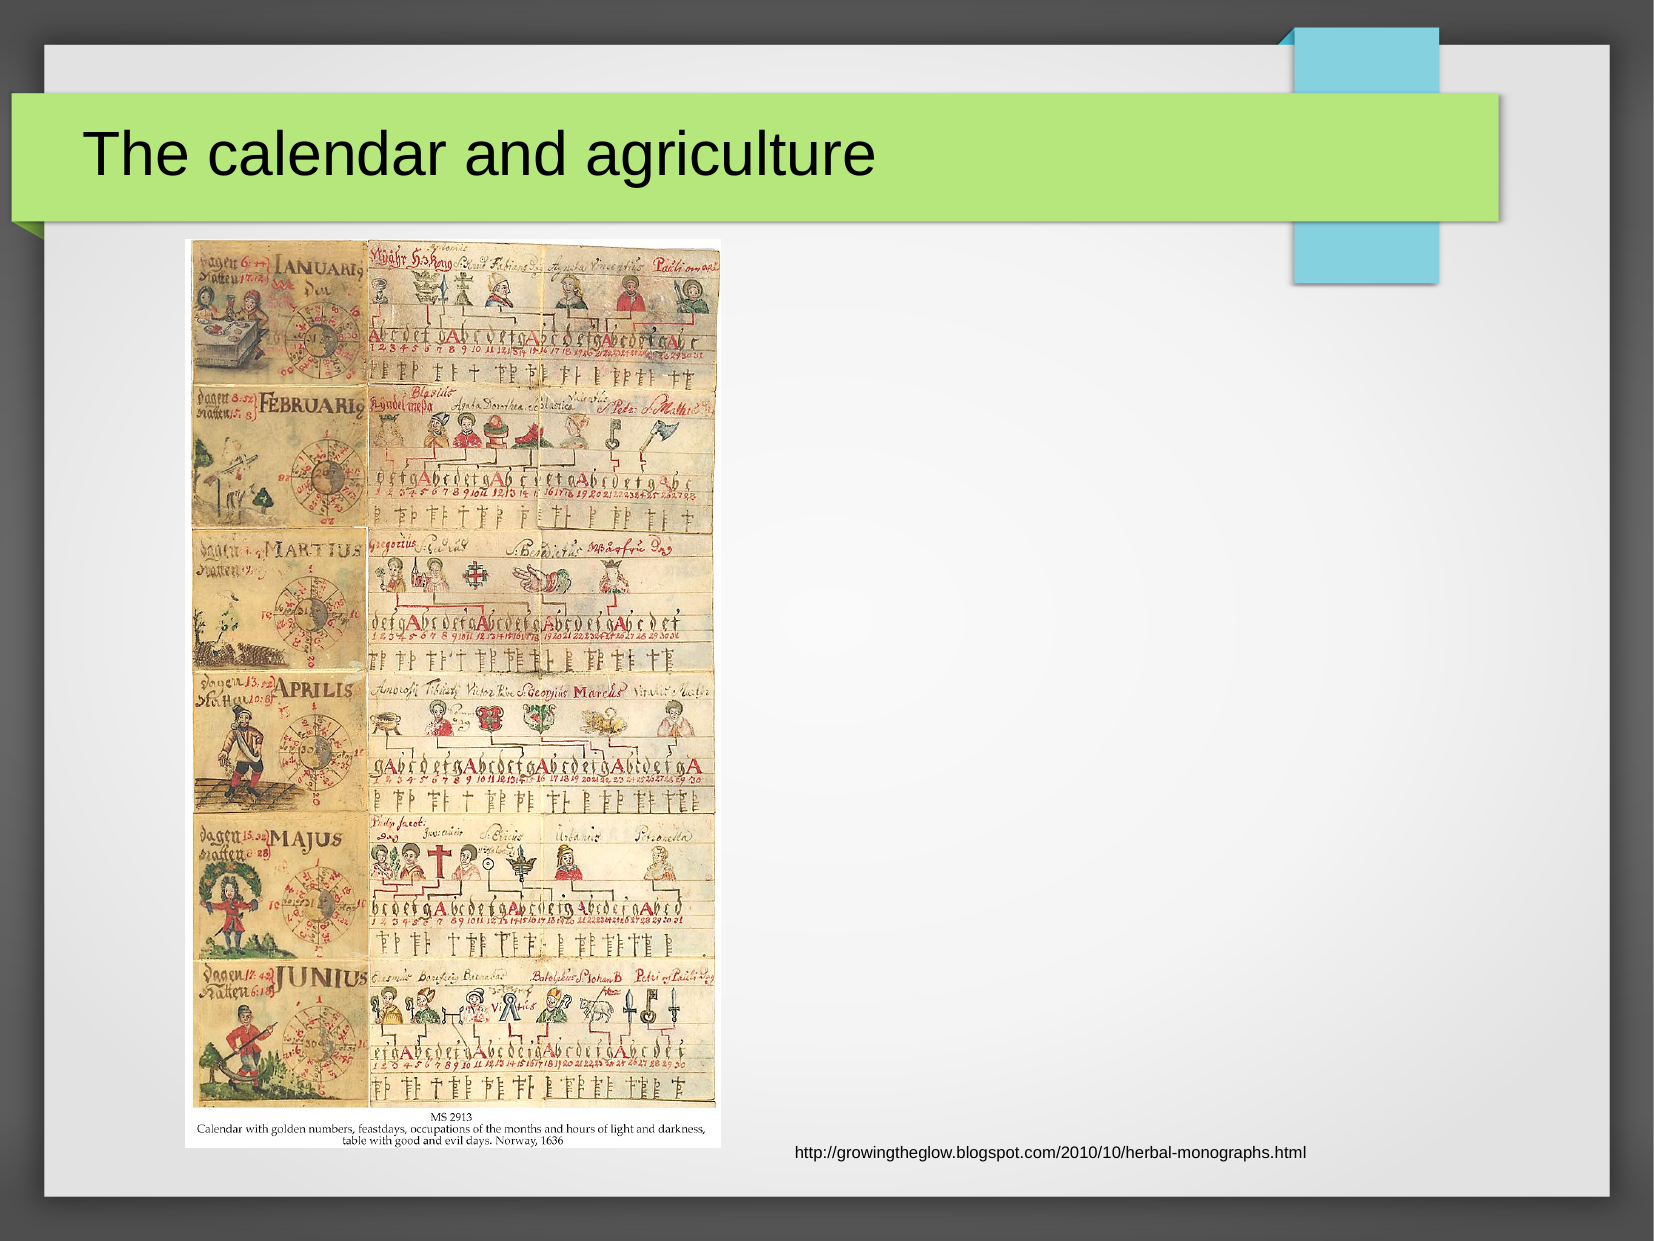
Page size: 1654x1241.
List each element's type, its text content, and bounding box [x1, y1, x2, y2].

title The calendar and agriculture [82, 94, 1264, 213]
text_box http://growingtheglow.blogspot.com/2010/10/herbal-monographs.html [780, 1136, 1342, 1171]
picture [0, 0, 1654, 1241]
